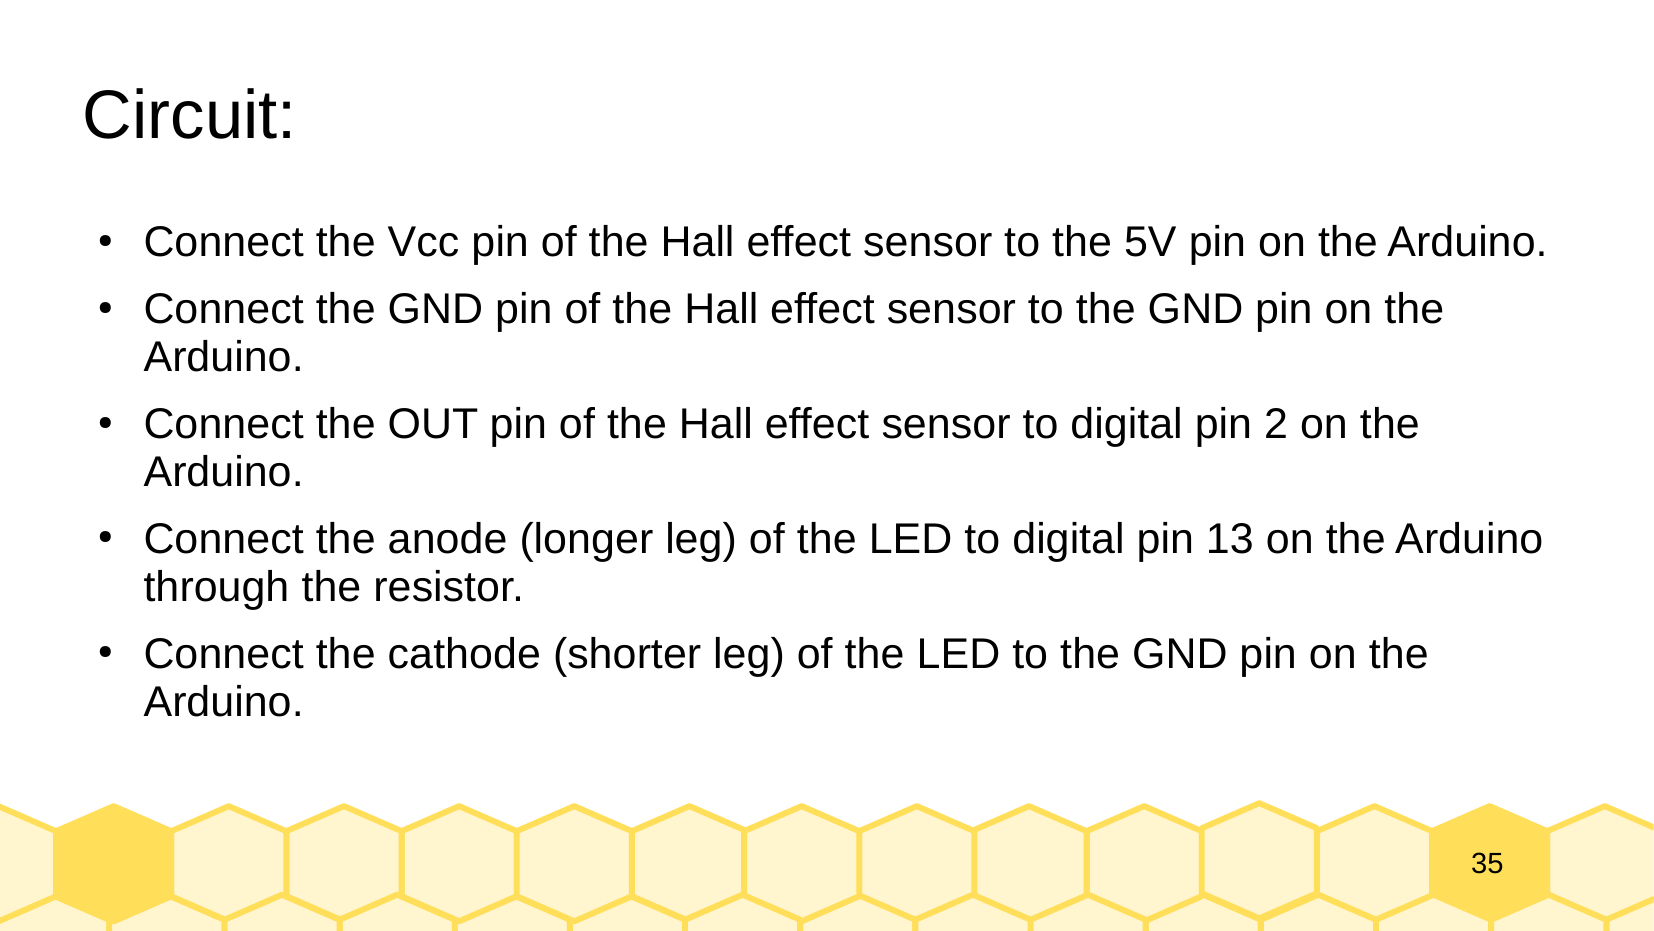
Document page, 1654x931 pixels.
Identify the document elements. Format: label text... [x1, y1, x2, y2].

list Connect the Vcc pin of the Hall effect sensor to the 5V pin on the Arduino. Connect the GND pin of the Hall effect sensor to the GND pin on the Arduino. Connect the OUT pin of the Hall effect sensor to digital pin 2 on the Arduino. Connect the anode (longer leg) of the LED to digital pin 13 on the Arduino through the resistor. Connect the cathode (shorter leg) of the LED to the GND pin on the Arduino. [82, 217, 1571, 758]
title Circuit: [82, 37, 1571, 193]
